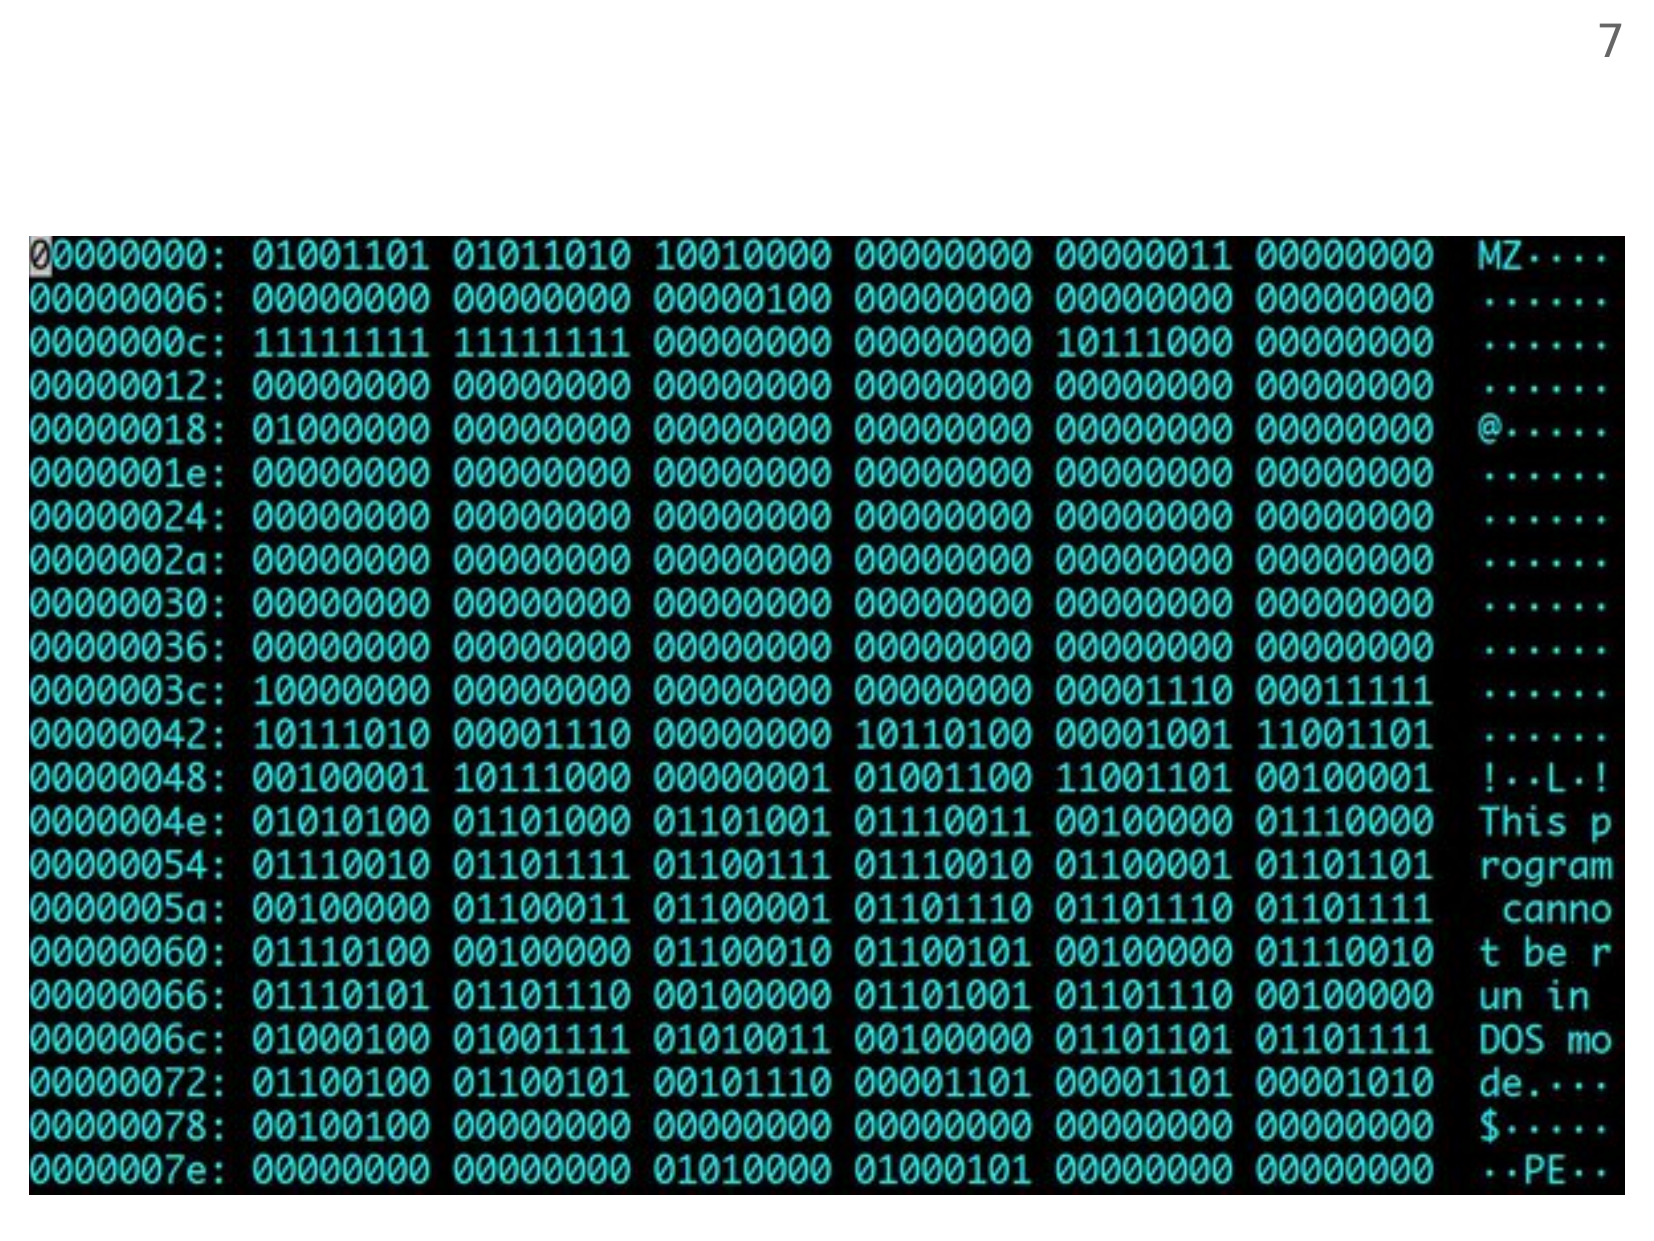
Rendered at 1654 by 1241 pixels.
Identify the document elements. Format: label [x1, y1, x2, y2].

picture [29, 236, 1625, 1195]
